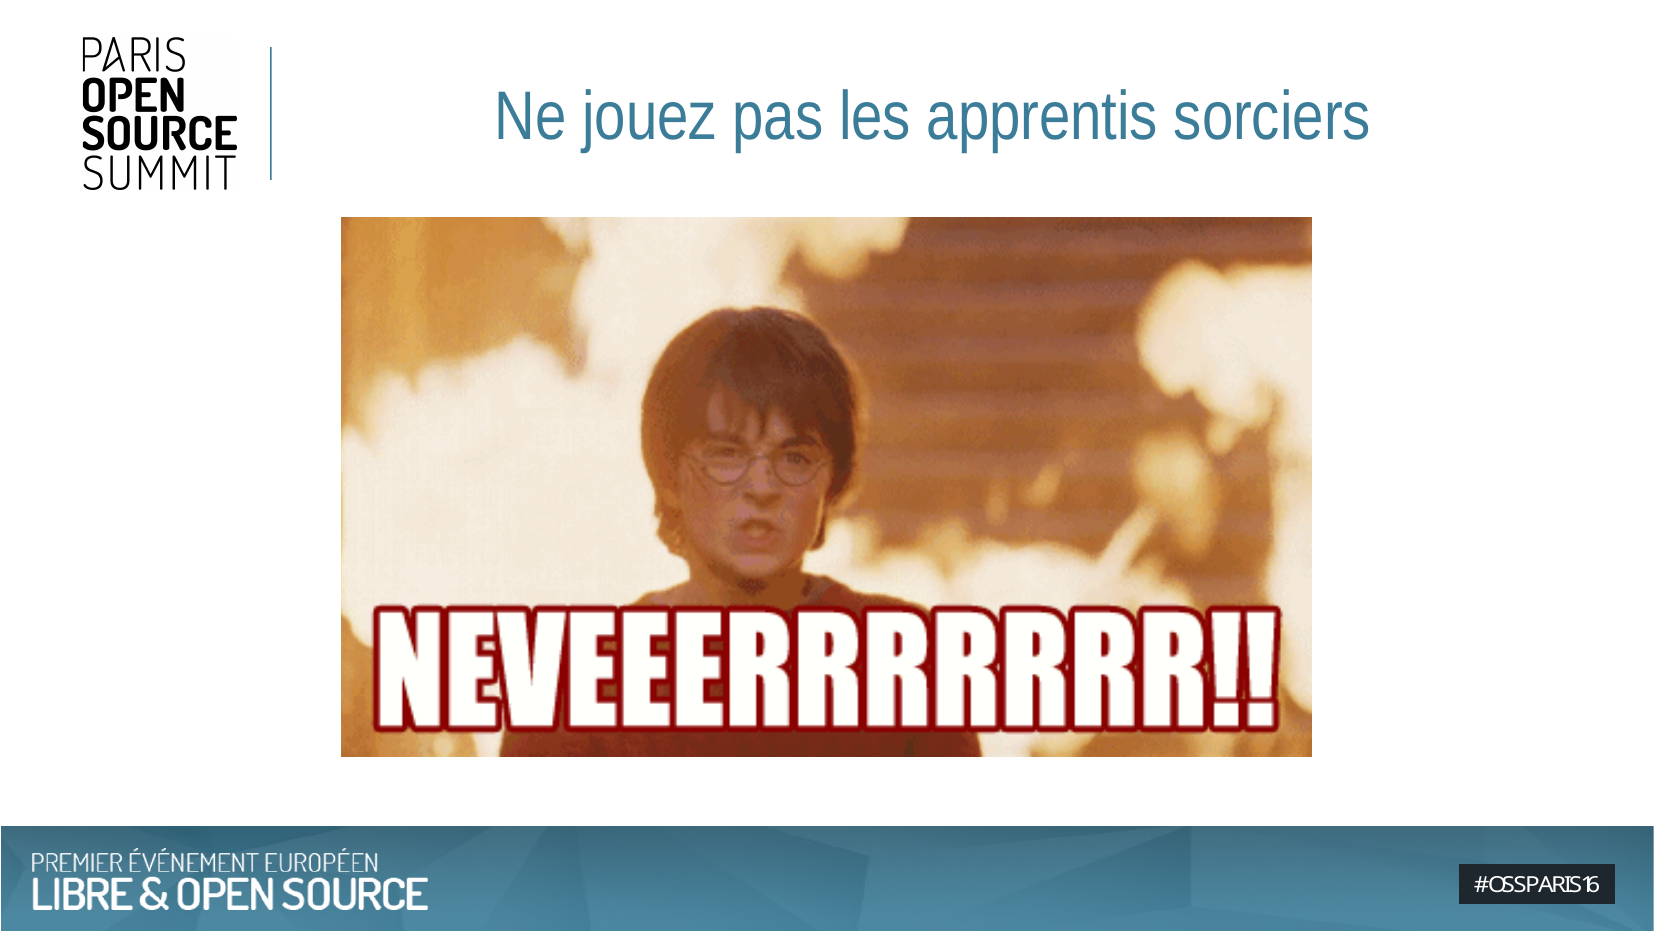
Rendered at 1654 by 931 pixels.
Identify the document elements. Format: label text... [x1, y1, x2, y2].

title Ne jouez pas les apprentis sorciers [295, 37, 1571, 193]
picture [341, 217, 1312, 758]
